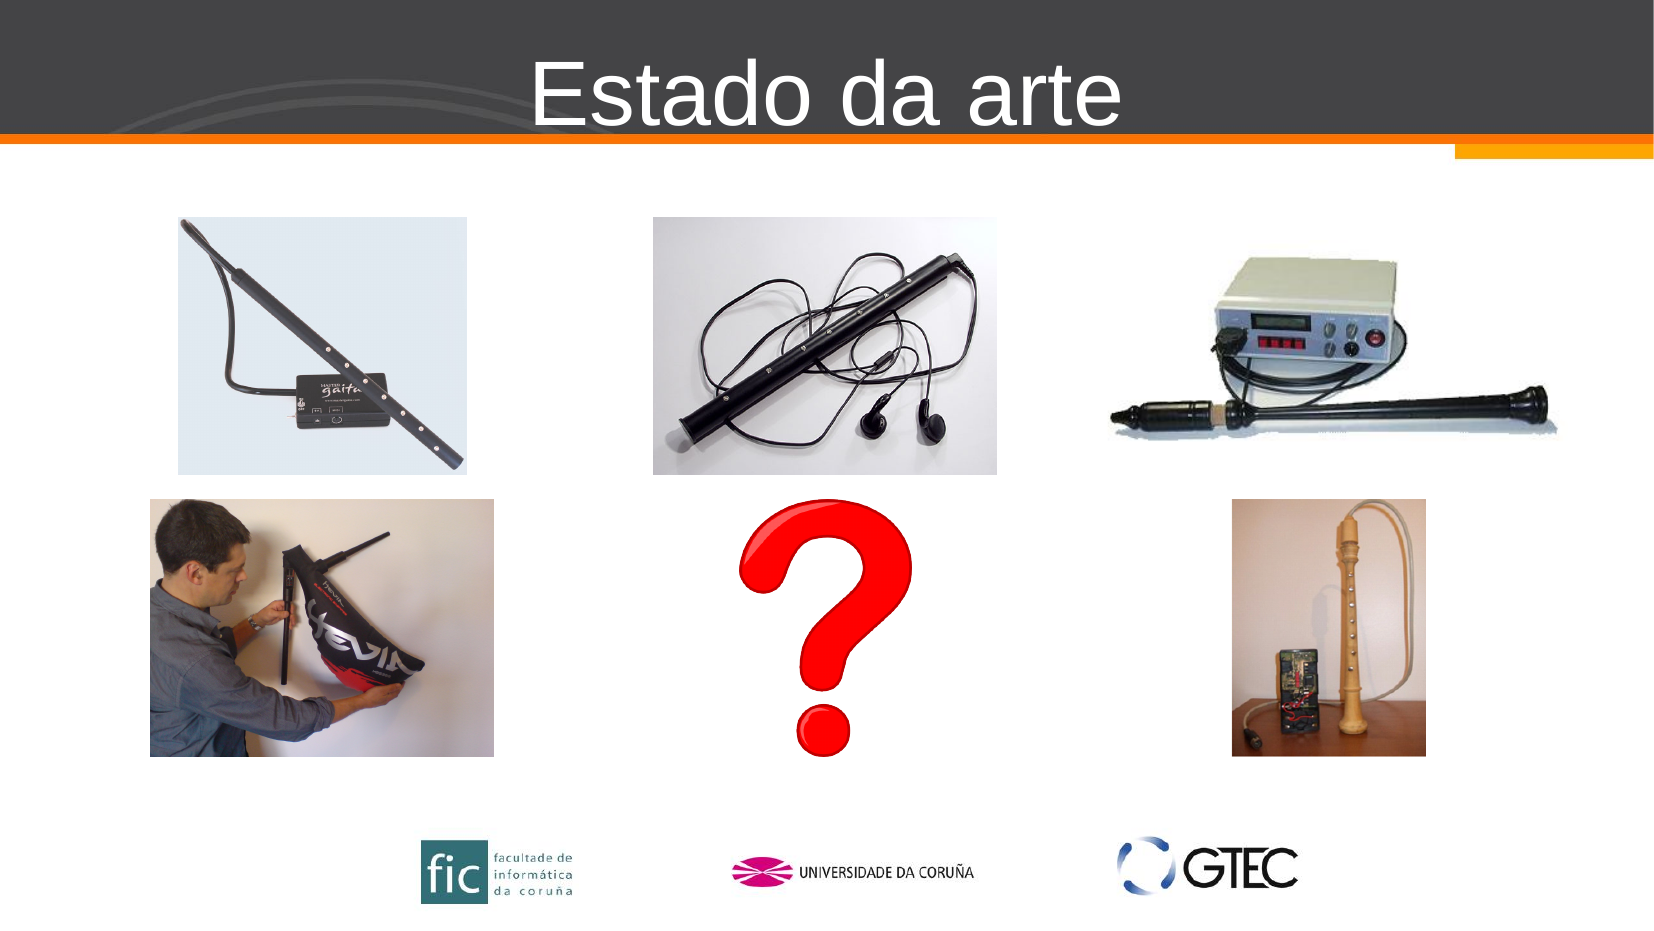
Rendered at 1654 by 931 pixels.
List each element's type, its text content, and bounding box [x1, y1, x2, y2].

title Estado da arte [82, 37, 1571, 151]
picture [0, 0, 1654, 931]
